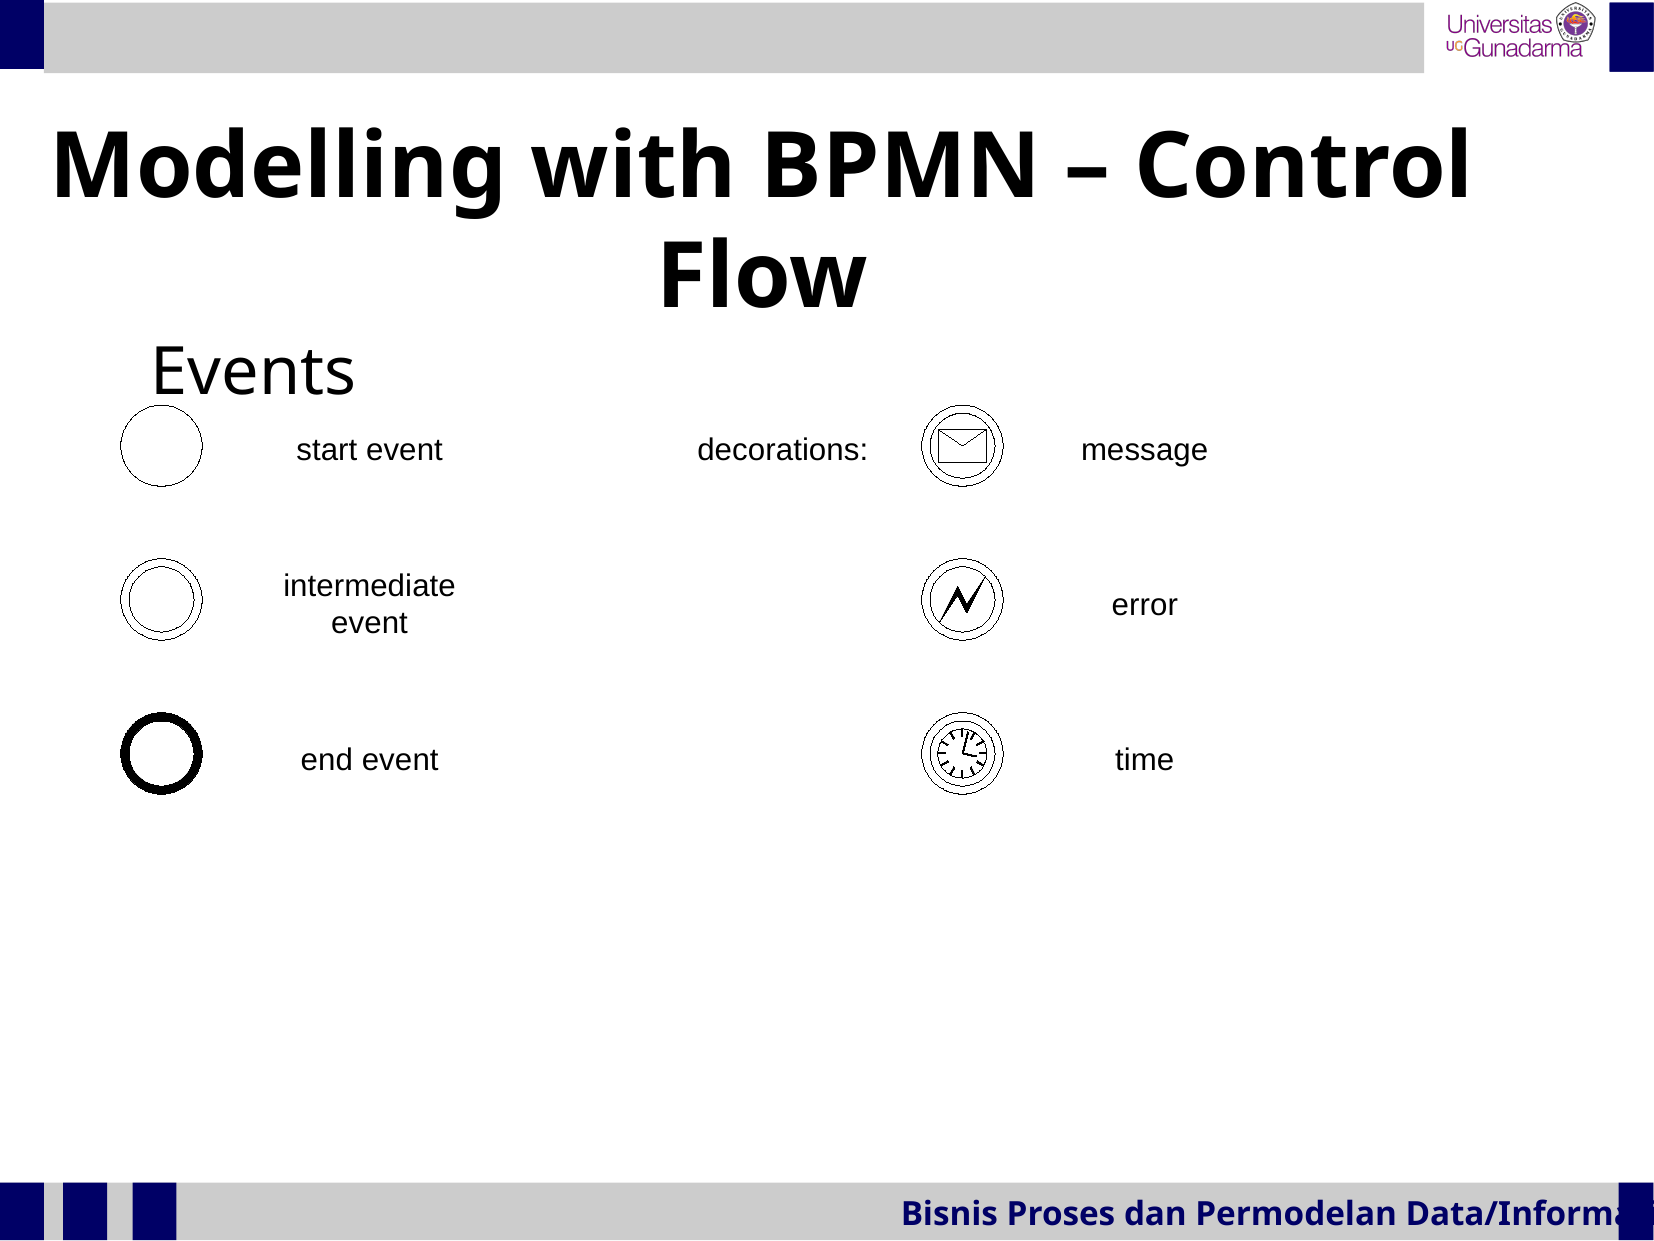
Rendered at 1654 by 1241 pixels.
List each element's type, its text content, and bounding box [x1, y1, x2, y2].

text_box time [1033, 710, 1257, 805]
text_box [921, 712, 1004, 794]
text_box [120, 712, 203, 794]
text_box [120, 558, 203, 640]
text_box message [1033, 400, 1257, 495]
text_box end event [258, 710, 482, 805]
text_box intermediate event [258, 555, 482, 650]
text_box [921, 405, 1004, 486]
text_box error [1033, 555, 1257, 650]
list Events [120, 320, 1583, 902]
text_box [121, 405, 203, 486]
text_box start event [258, 400, 482, 495]
picture [1437, 2, 1610, 62]
text_box decorations: [671, 400, 895, 495]
text_box [921, 558, 1004, 640]
title Modelling with BPMN – Control Flow [0, 98, 1644, 238]
